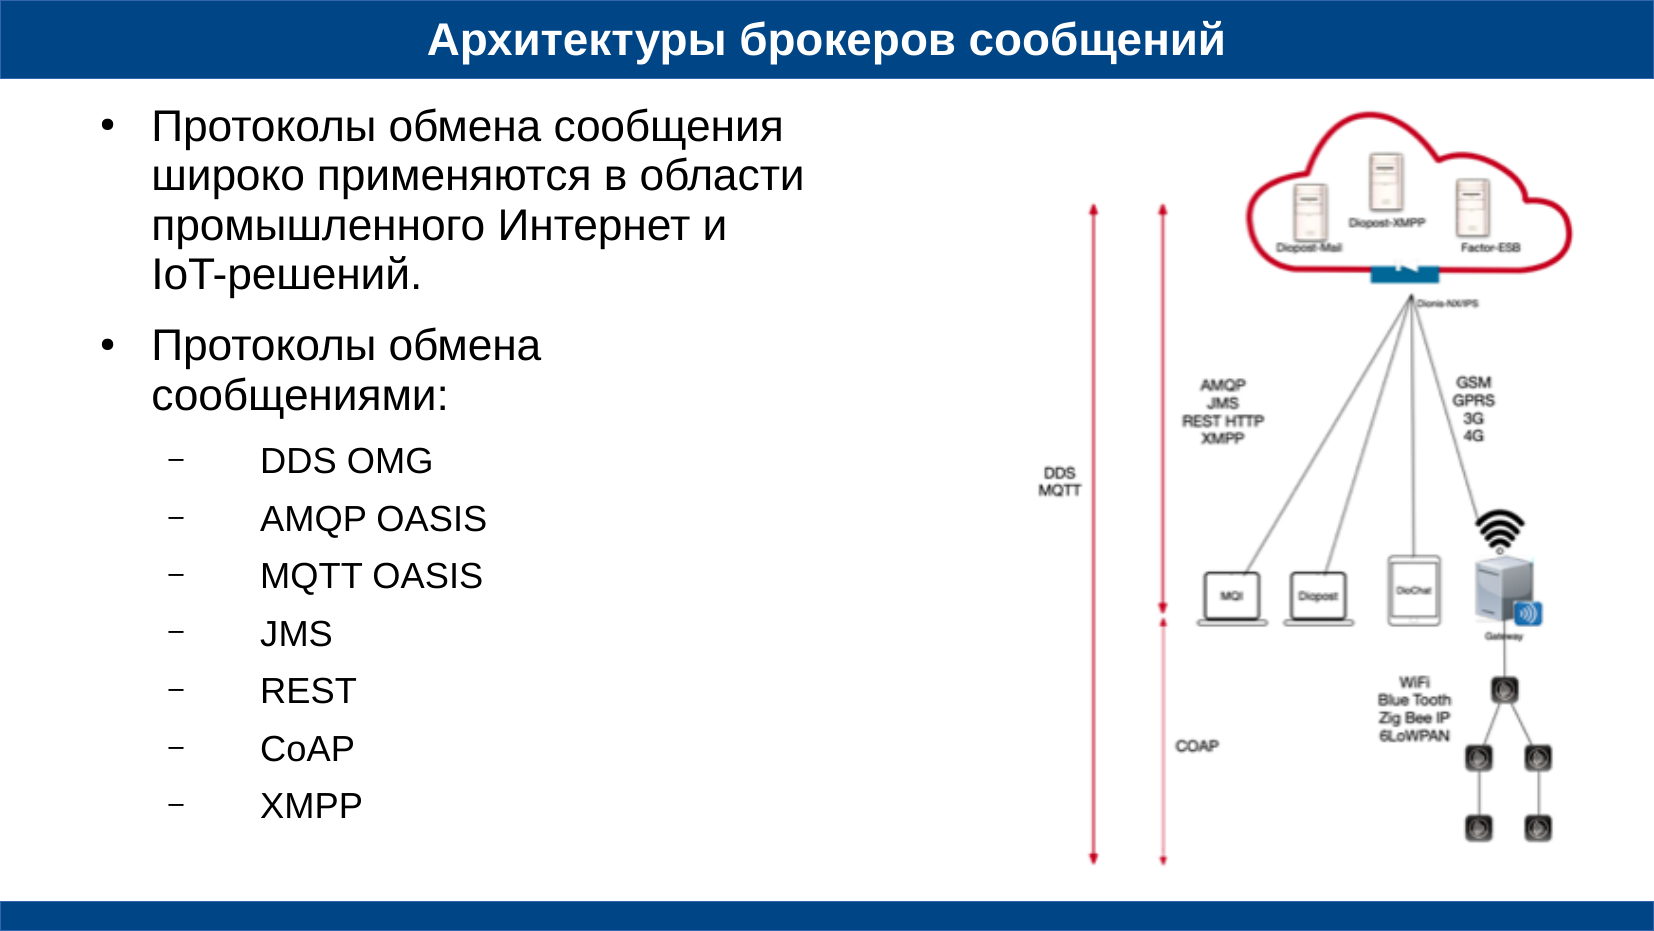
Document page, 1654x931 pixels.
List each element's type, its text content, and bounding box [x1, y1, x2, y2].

picture [1009, 101, 1591, 890]
title Архитектуры брокеров сообщений [0, 0, 1654, 79]
list Протоколы обмена сообщения широко применяются в области промышленного Интернет и IoT-решений. Протоколы обмена сообщениями: DDS OMG AMQP OASIS MQTT OASIS JMS REST CoAP XMPP [82, 101, 809, 841]
